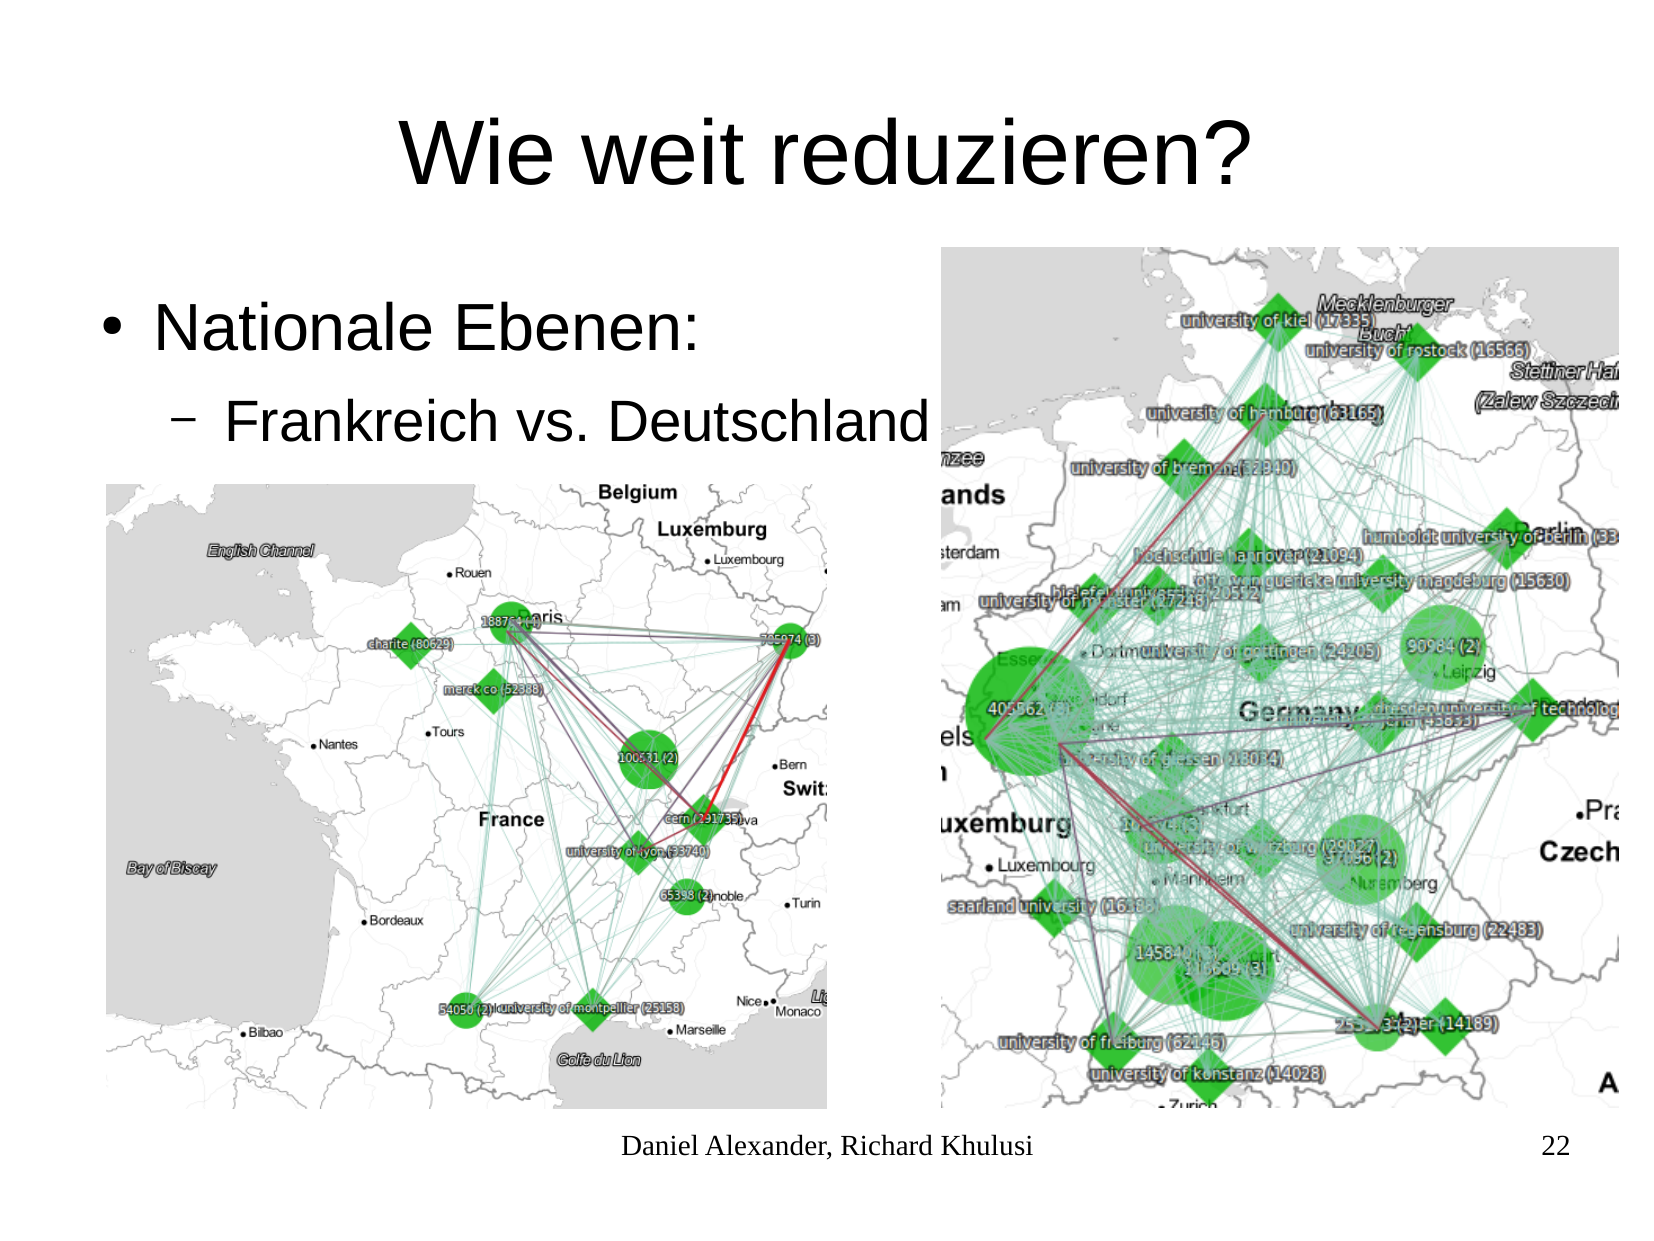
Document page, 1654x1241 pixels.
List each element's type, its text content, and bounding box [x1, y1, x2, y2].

title Wie weit reduzieren? [82, 49, 1571, 257]
picture [106, 484, 827, 1109]
list Nationale Ebenen: Frankreich vs. Deutschland [82, 290, 941, 1010]
picture [941, 247, 1619, 1108]
